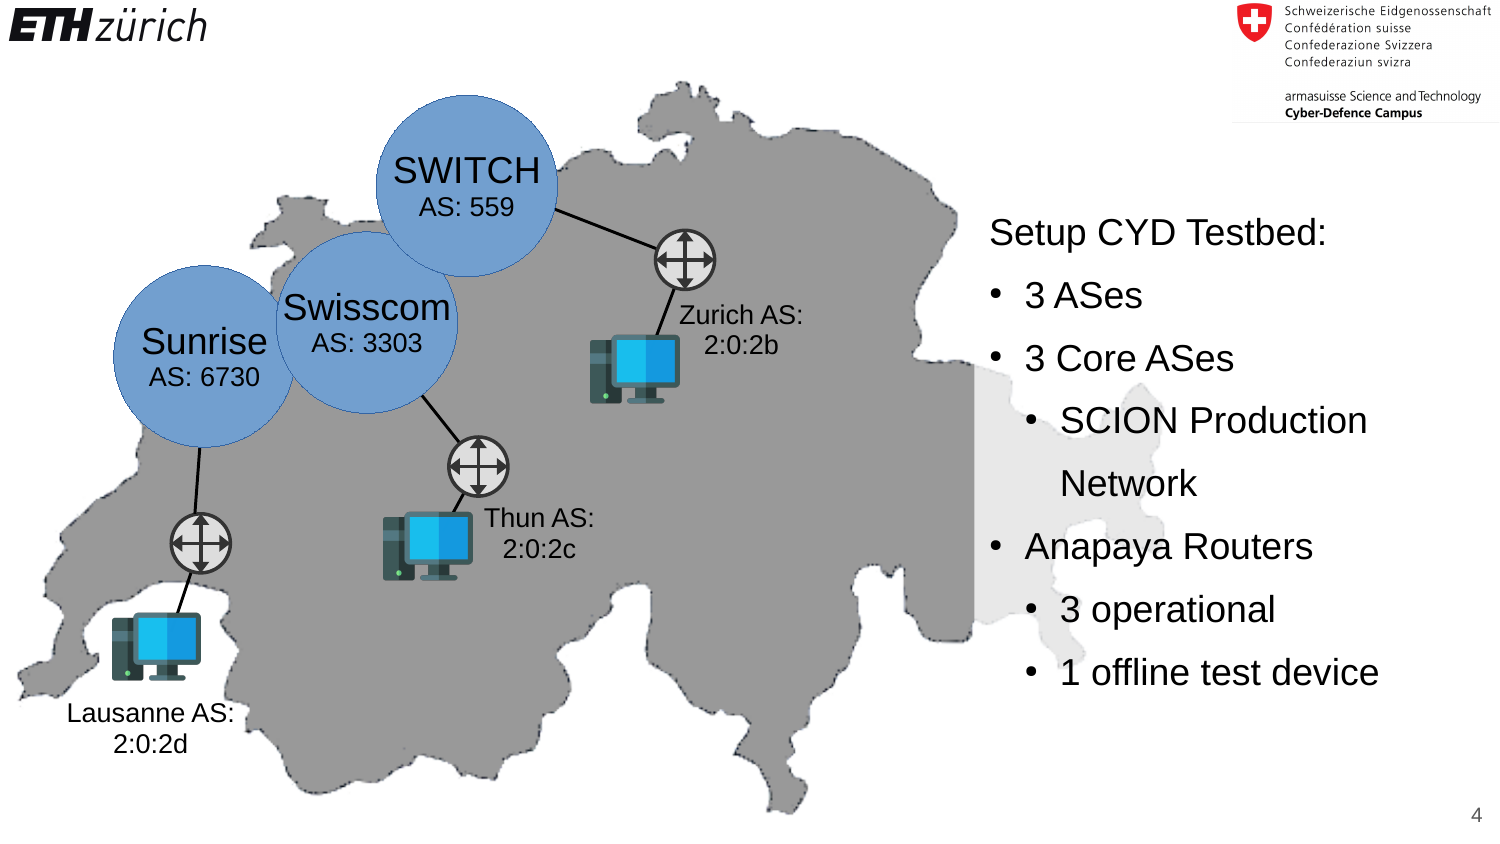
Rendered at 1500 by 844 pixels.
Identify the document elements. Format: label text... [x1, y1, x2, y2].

text_box [171, 513, 231, 573]
picture [8, 8, 207, 42]
picture [1232, 0, 1500, 123]
text_box Setup CYD Testbed: 3 ASes 3 Core ASes SCION Production Network Anapaya Routers 3 operational 1 offline test device [974, 182, 1447, 744]
text_box SWITCH AS: 559 [376, 95, 558, 277]
text_box Sunrise AS: 6730 [113, 265, 293, 448]
text_box [655, 230, 715, 290]
picture [0, 76, 1208, 844]
text_box Swisscom AS: 3303 [276, 231, 458, 414]
text_box Thun AS: 2:0:2c [437, 496, 642, 572]
text_box Zurich AS: 2:0:2b [638, 292, 844, 368]
text_box Lausanne AS: 2:0:2d [47, 690, 254, 767]
text_box [448, 437, 508, 496]
